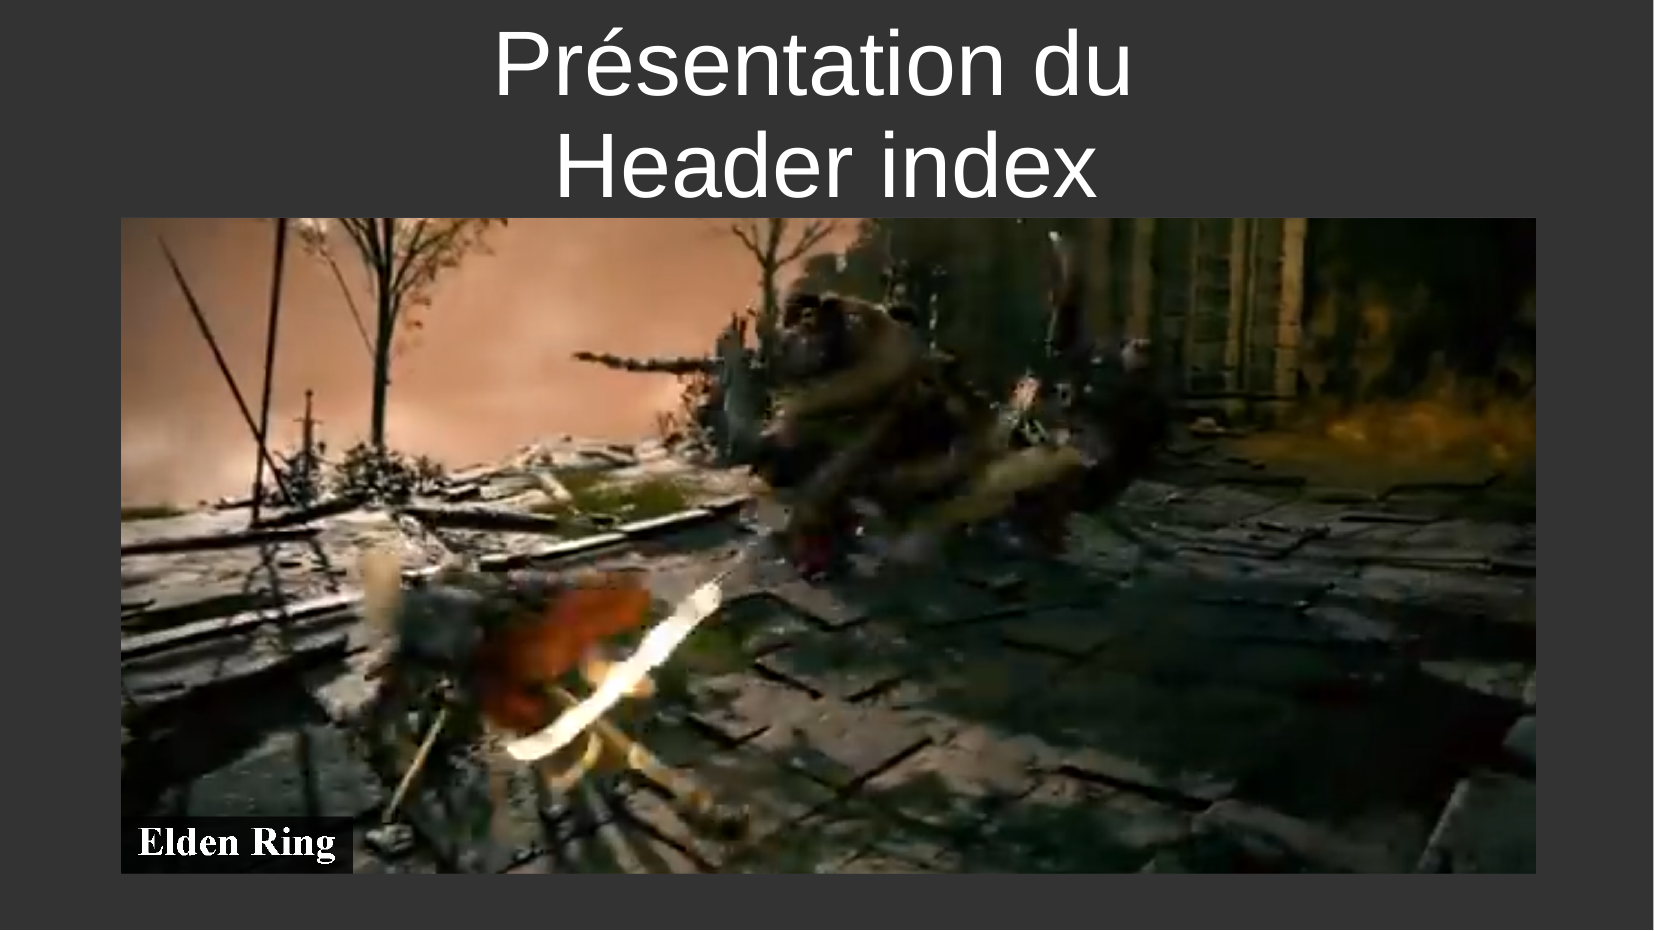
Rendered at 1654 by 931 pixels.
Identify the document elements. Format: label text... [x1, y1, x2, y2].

title Présentation du Header index [82, 12, 1571, 218]
picture [121, 217, 1536, 874]
